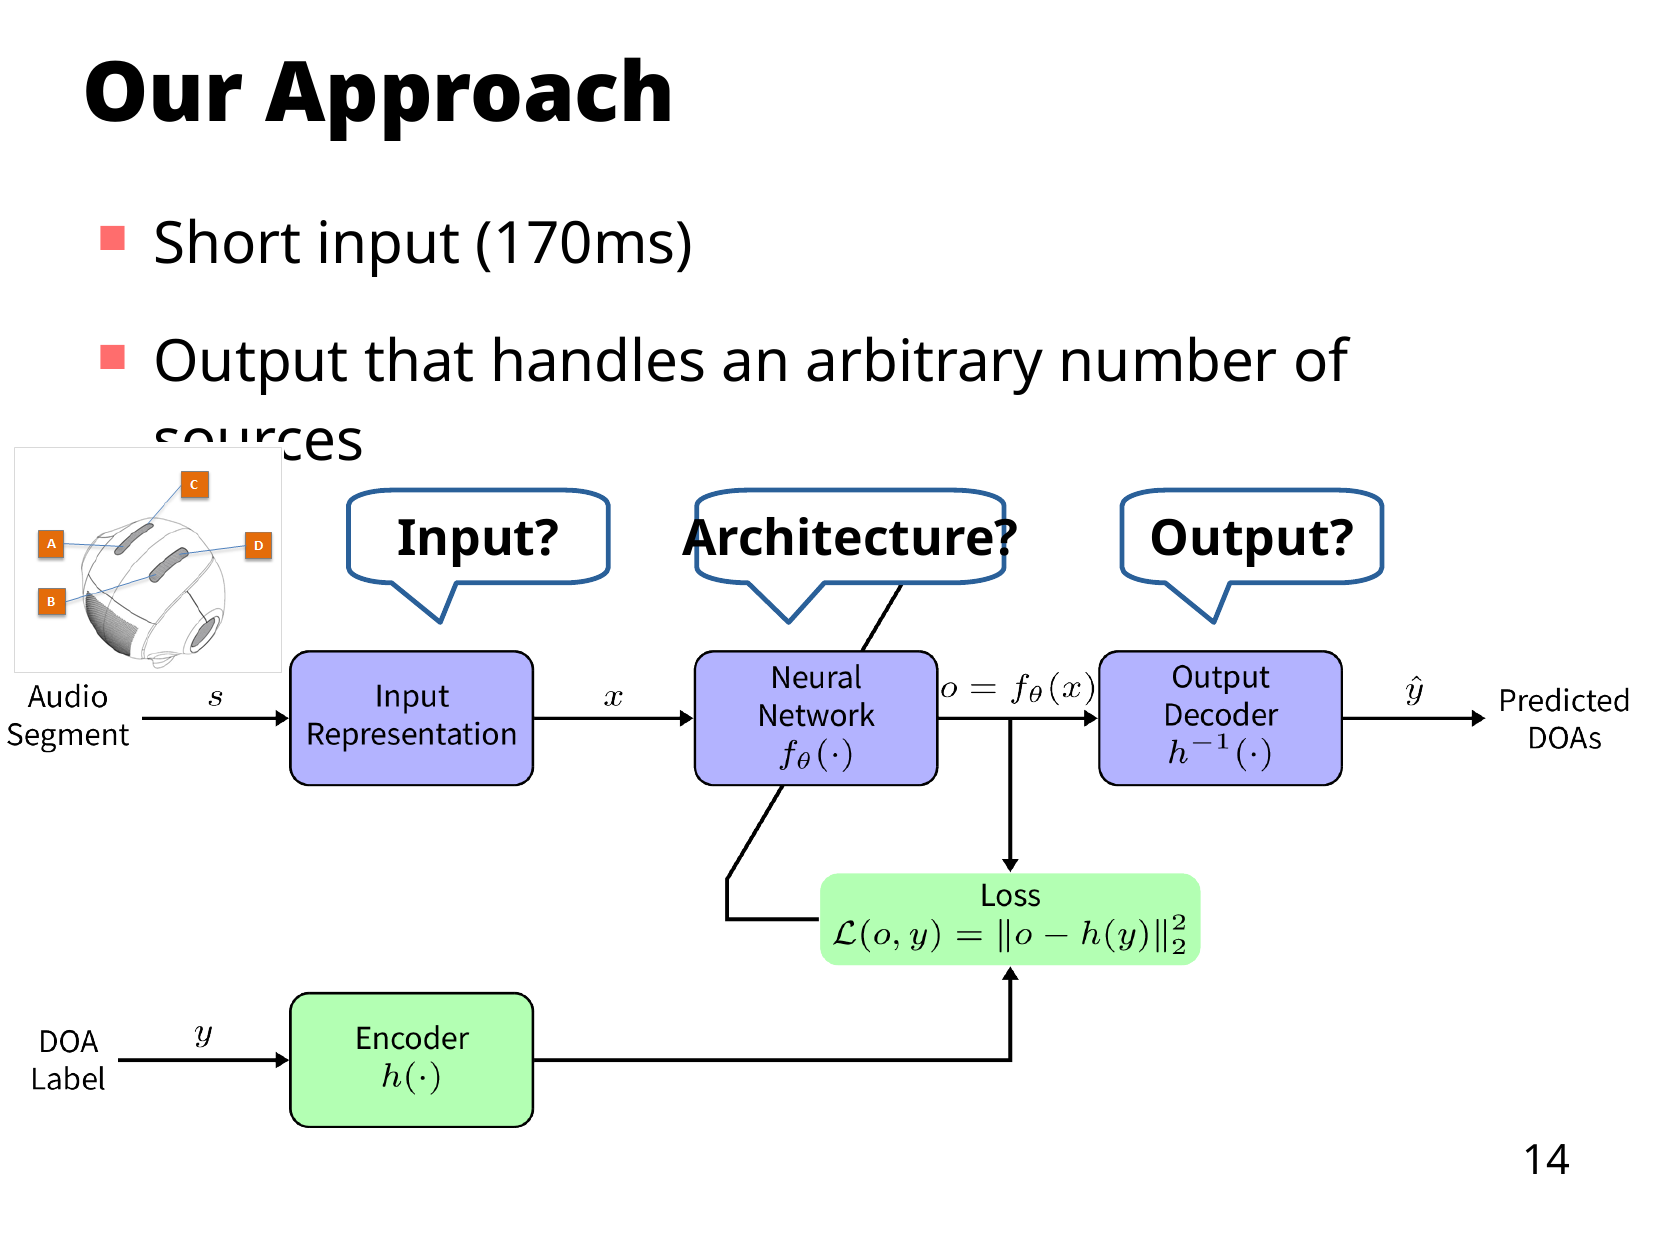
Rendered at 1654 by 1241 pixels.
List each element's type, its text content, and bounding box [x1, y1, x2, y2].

text_box Output? [1122, 490, 1382, 623]
text_box Input? [348, 490, 609, 623]
list Short input (170ms) Output that handles an arbitrary number of sources [82, 200, 1571, 535]
text_box Architecture? [696, 490, 1004, 623]
picture [0, 442, 1642, 1128]
title Our Approach [82, 37, 1571, 143]
